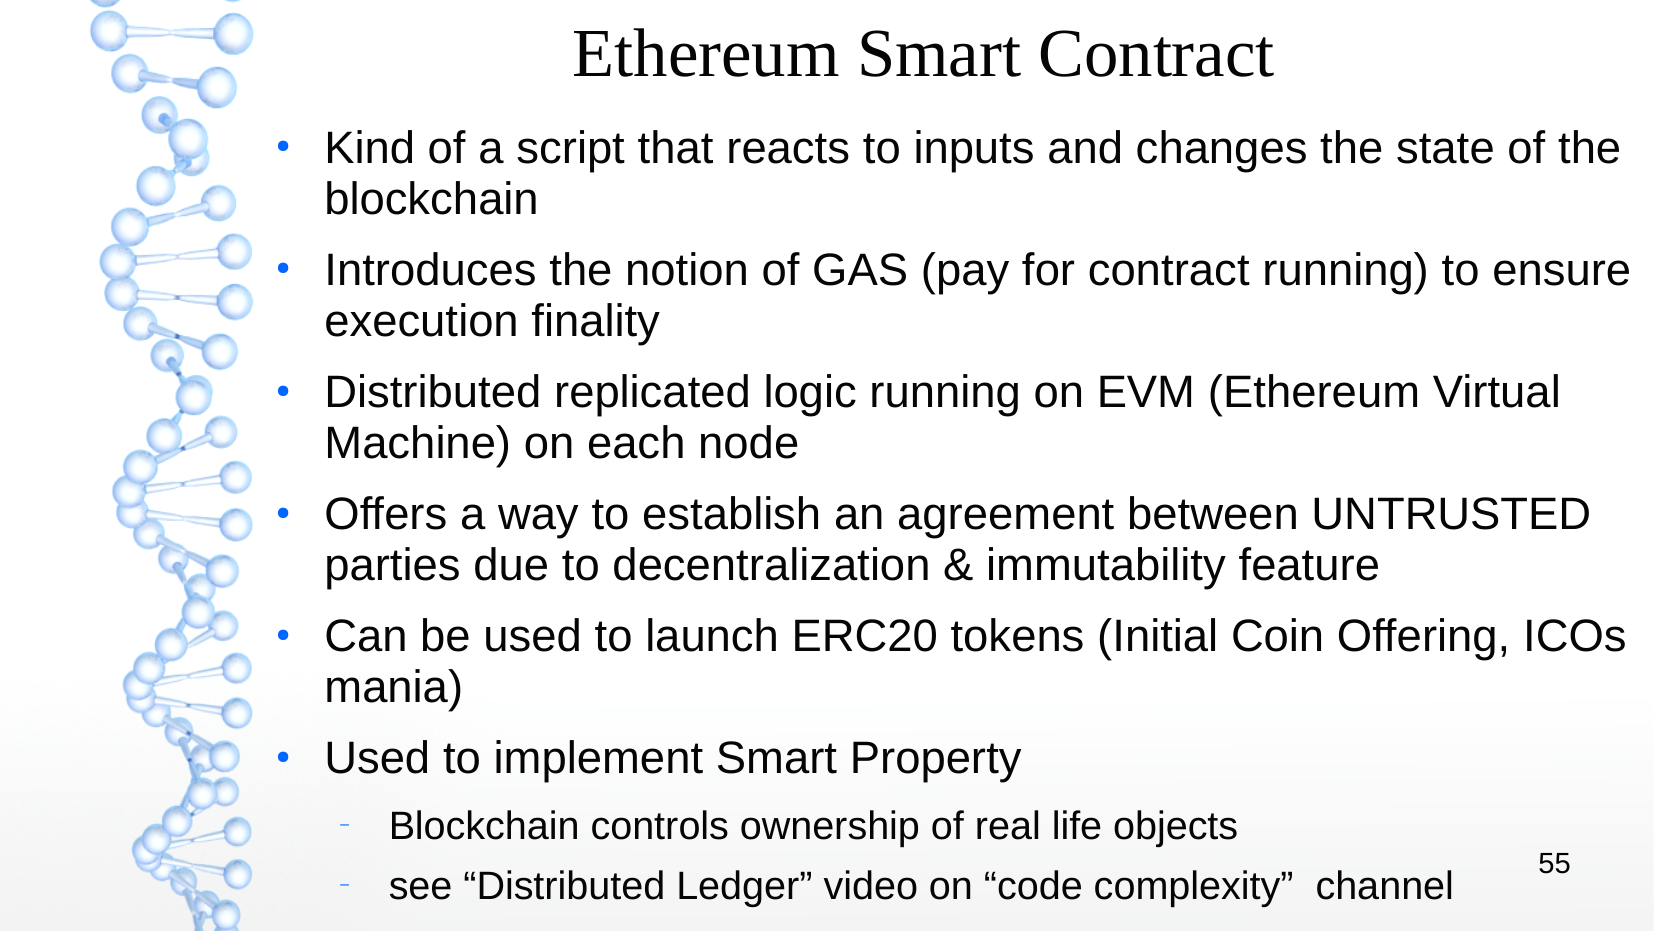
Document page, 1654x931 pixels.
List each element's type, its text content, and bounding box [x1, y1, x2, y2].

title Ethereum Smart Contract [259, 0, 1589, 107]
list Kind of a script that reacts to inputs and changes the state of the blockchain Introduces the notion of GAS (pay for contract running) to ensure execution finality Distributed replicated logic running on EVM (Ethereum Virtual Machine) on each node Offers a way to establish an agreement between UNTRUSTED parties due to decentralization & immutability feature Can be used to launch ERC20 tokens (Initial Coin Offering, ICOs mania) Used to implement Smart Property Blockchain controls ownership of real life objects see “Distributed Ledger” video on “code complexity” channel [259, 122, 1642, 910]
picture [0, 0, 1654, 931]
